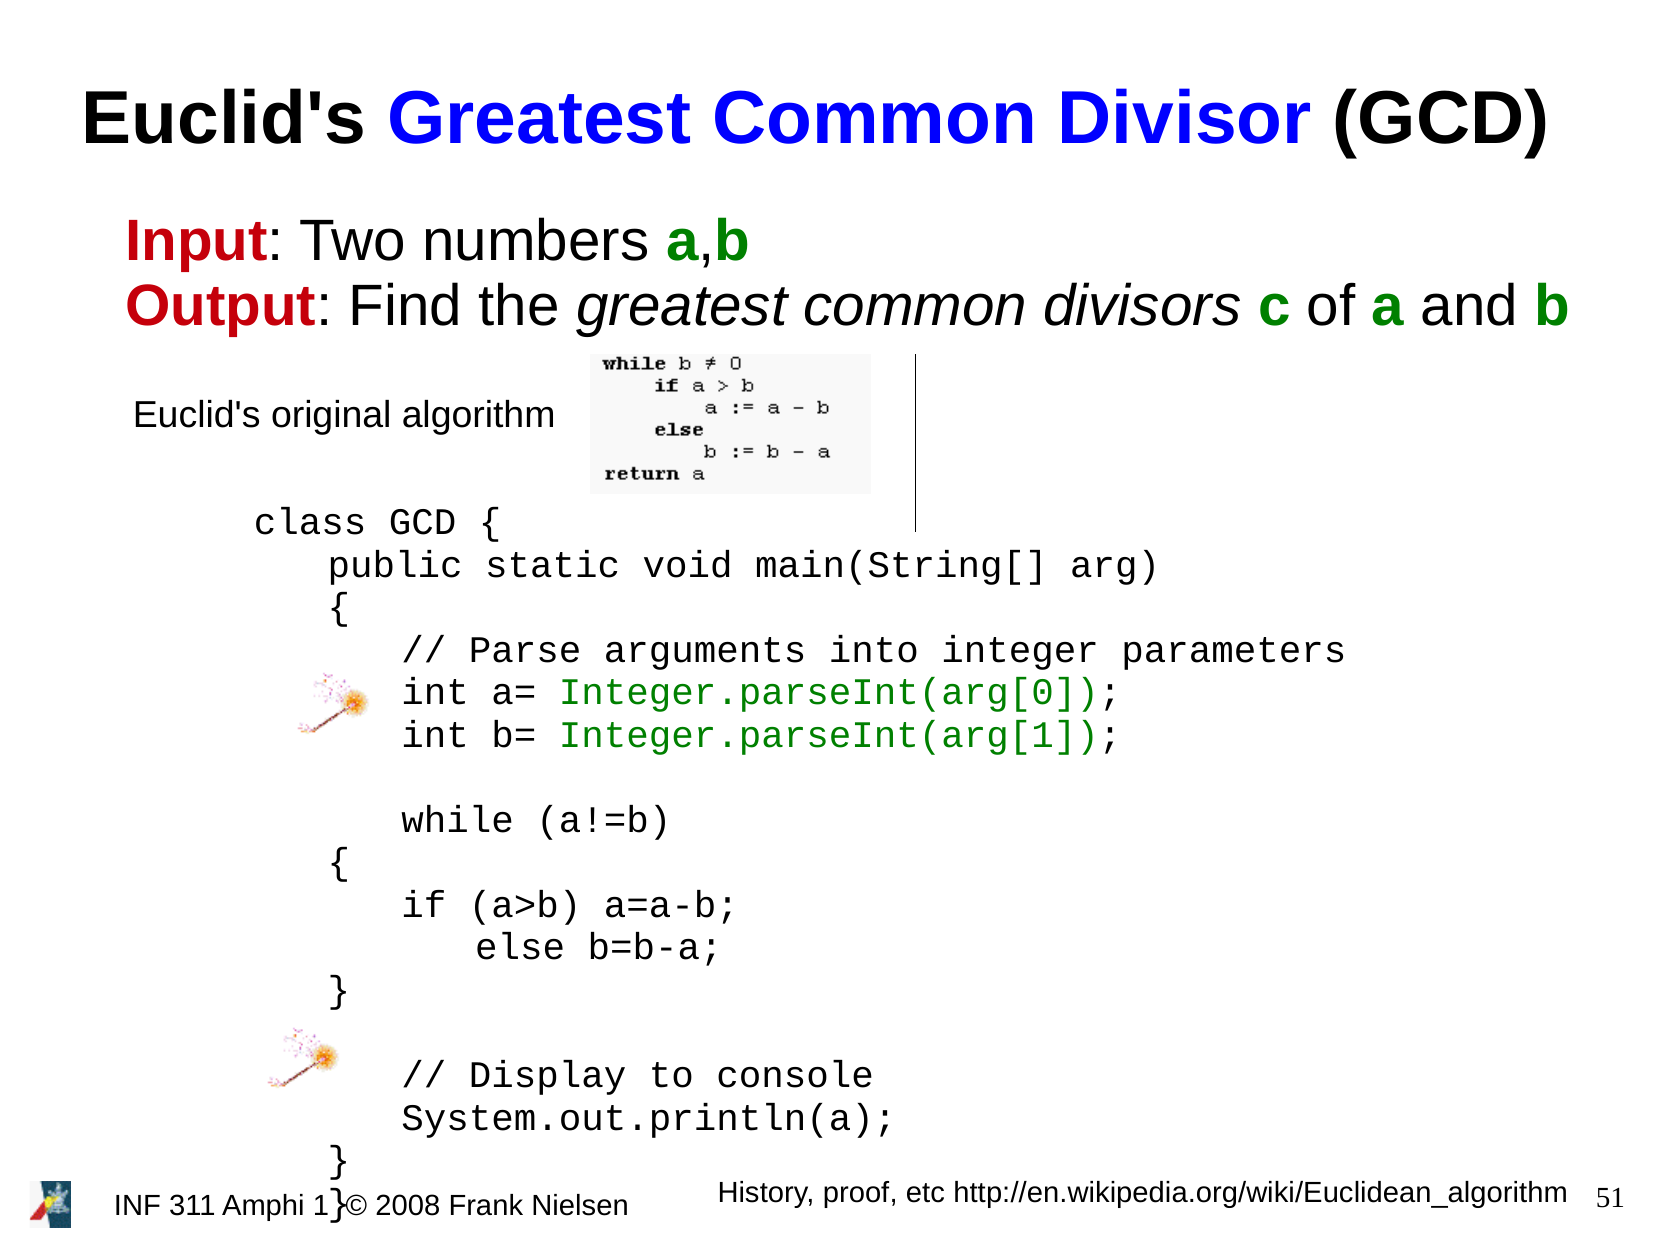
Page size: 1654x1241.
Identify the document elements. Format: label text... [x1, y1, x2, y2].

text_box Input: Two numbers a,b Output: Find the greatest common divisors c of a and b [110, 200, 1585, 349]
text_box class GCD { public static void main(String[] arg) { // Parse arguments into integer parameters int a= Integer.parseInt(arg[0]); int b= Integer.parseInt(arg[1]); while (a!=b) { if (a>b) a=a-b; else b=b-a; } // Display to console System.out.println(a); } } [239, 496, 1376, 1183]
picture [265, 1025, 344, 1093]
text_box Euclid's Greatest Common Divisor (GCD) [67, 68, 1595, 237]
text_box Euclid's original algorithm [118, 386, 571, 443]
picture [29, 1181, 71, 1228]
text_box History, proof, etc http://en.wikipedia.org/wiki/Euclidean_algorithm [702, 1168, 1584, 1217]
picture [295, 670, 374, 739]
picture [590, 354, 871, 494]
